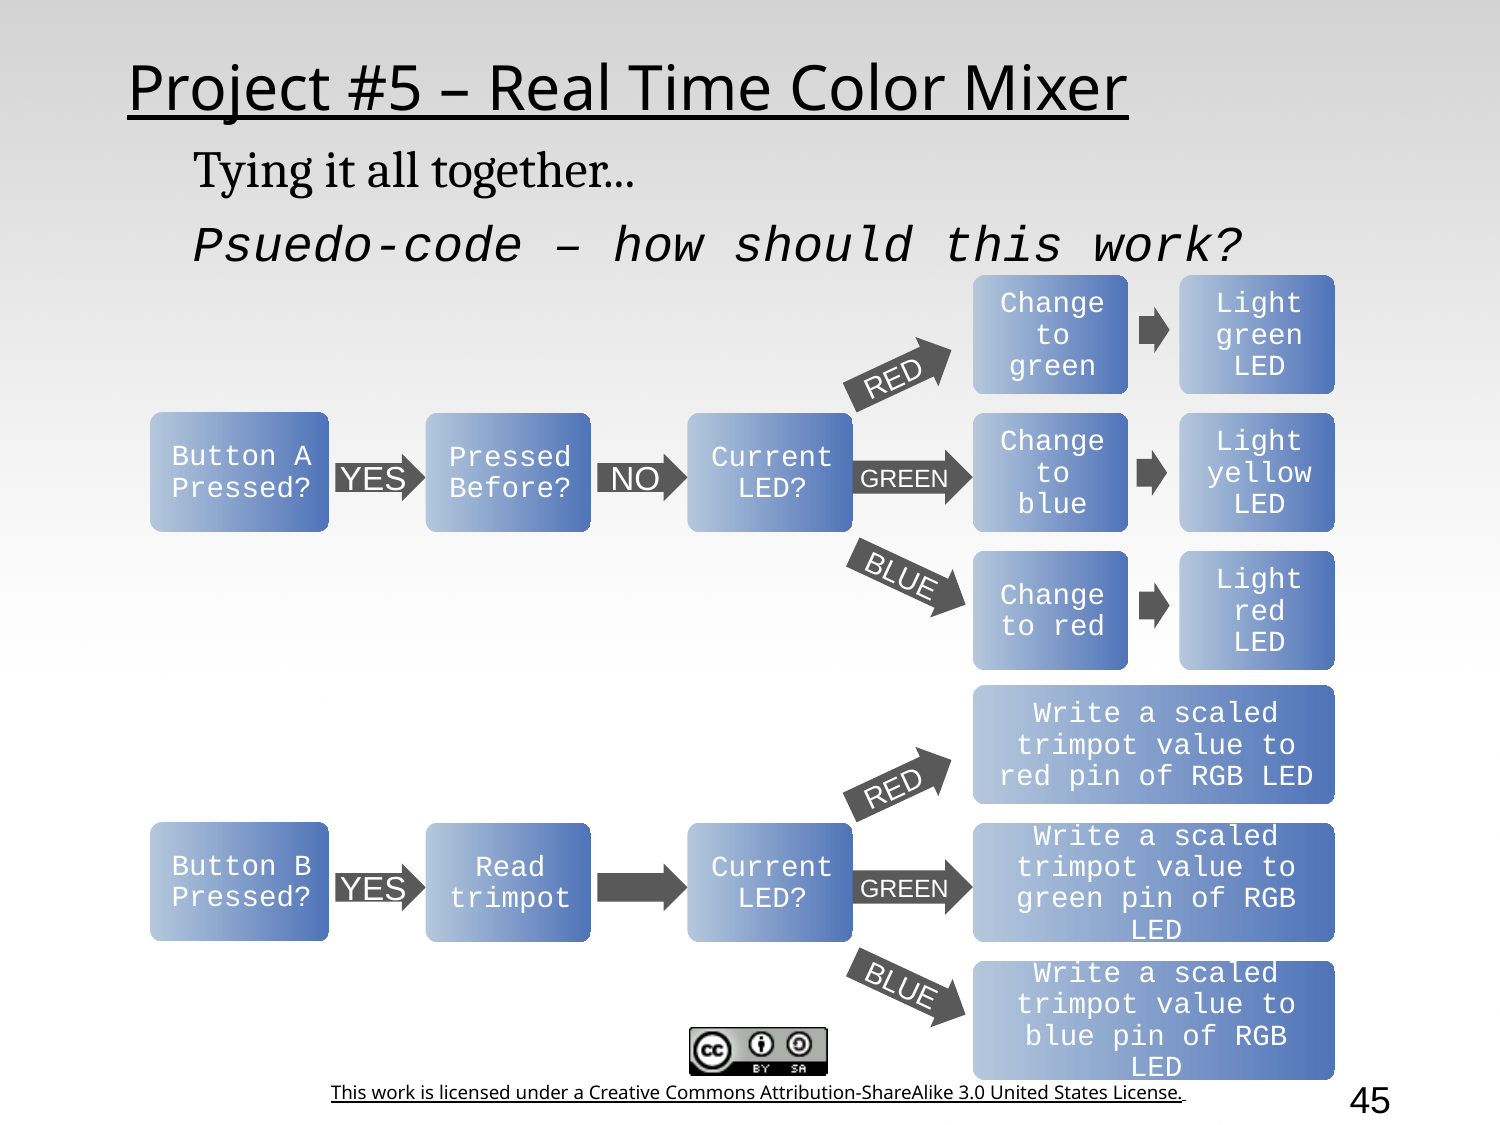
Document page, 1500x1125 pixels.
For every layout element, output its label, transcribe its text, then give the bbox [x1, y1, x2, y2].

text_box Read trimpot [425, 822, 591, 943]
text_box Write a scaled trimpot value to red pin of RGB LED [972, 685, 1336, 805]
text_box Light green LED [1179, 275, 1336, 395]
text_box GREEN [852, 449, 973, 505]
text_box [597, 863, 688, 912]
text_box Change to blue [972, 413, 1129, 533]
text_box RED [842, 336, 952, 413]
text_box Change to green [972, 275, 1129, 395]
text_box BLUE [846, 947, 966, 1028]
text_box Write a scaled trimpot value to blue pin of RGB LED [972, 960, 1336, 1080]
text_box NO [597, 453, 688, 502]
text_box GREEN [852, 859, 973, 915]
text_box [1139, 582, 1170, 629]
text_box Current LED? [687, 413, 853, 533]
text_box Current LED? [687, 822, 853, 942]
text_box Change to red [972, 550, 1129, 670]
text_box RED [842, 746, 952, 823]
text_box Button B Pressed? [149, 822, 330, 942]
text_box Pressed Before? [425, 412, 591, 533]
text_box YES [335, 453, 425, 502]
text_box Light red LED [1179, 550, 1336, 671]
text_box [1136, 449, 1168, 496]
text_box Button A Pressed? [149, 412, 330, 532]
picture [0, 0, 1500, 1125]
text_box BLUE [846, 537, 966, 618]
text_box Write a scaled trimpot value to green pin of RGB LED [972, 823, 1336, 943]
text_box [1139, 306, 1170, 354]
list Project #5 – Real Time Color Mixer Tying it all together... Psuedo-code – how should this work? [112, 40, 1388, 285]
text_box Light yellow LED [1179, 413, 1336, 533]
text_box YES [335, 863, 425, 912]
